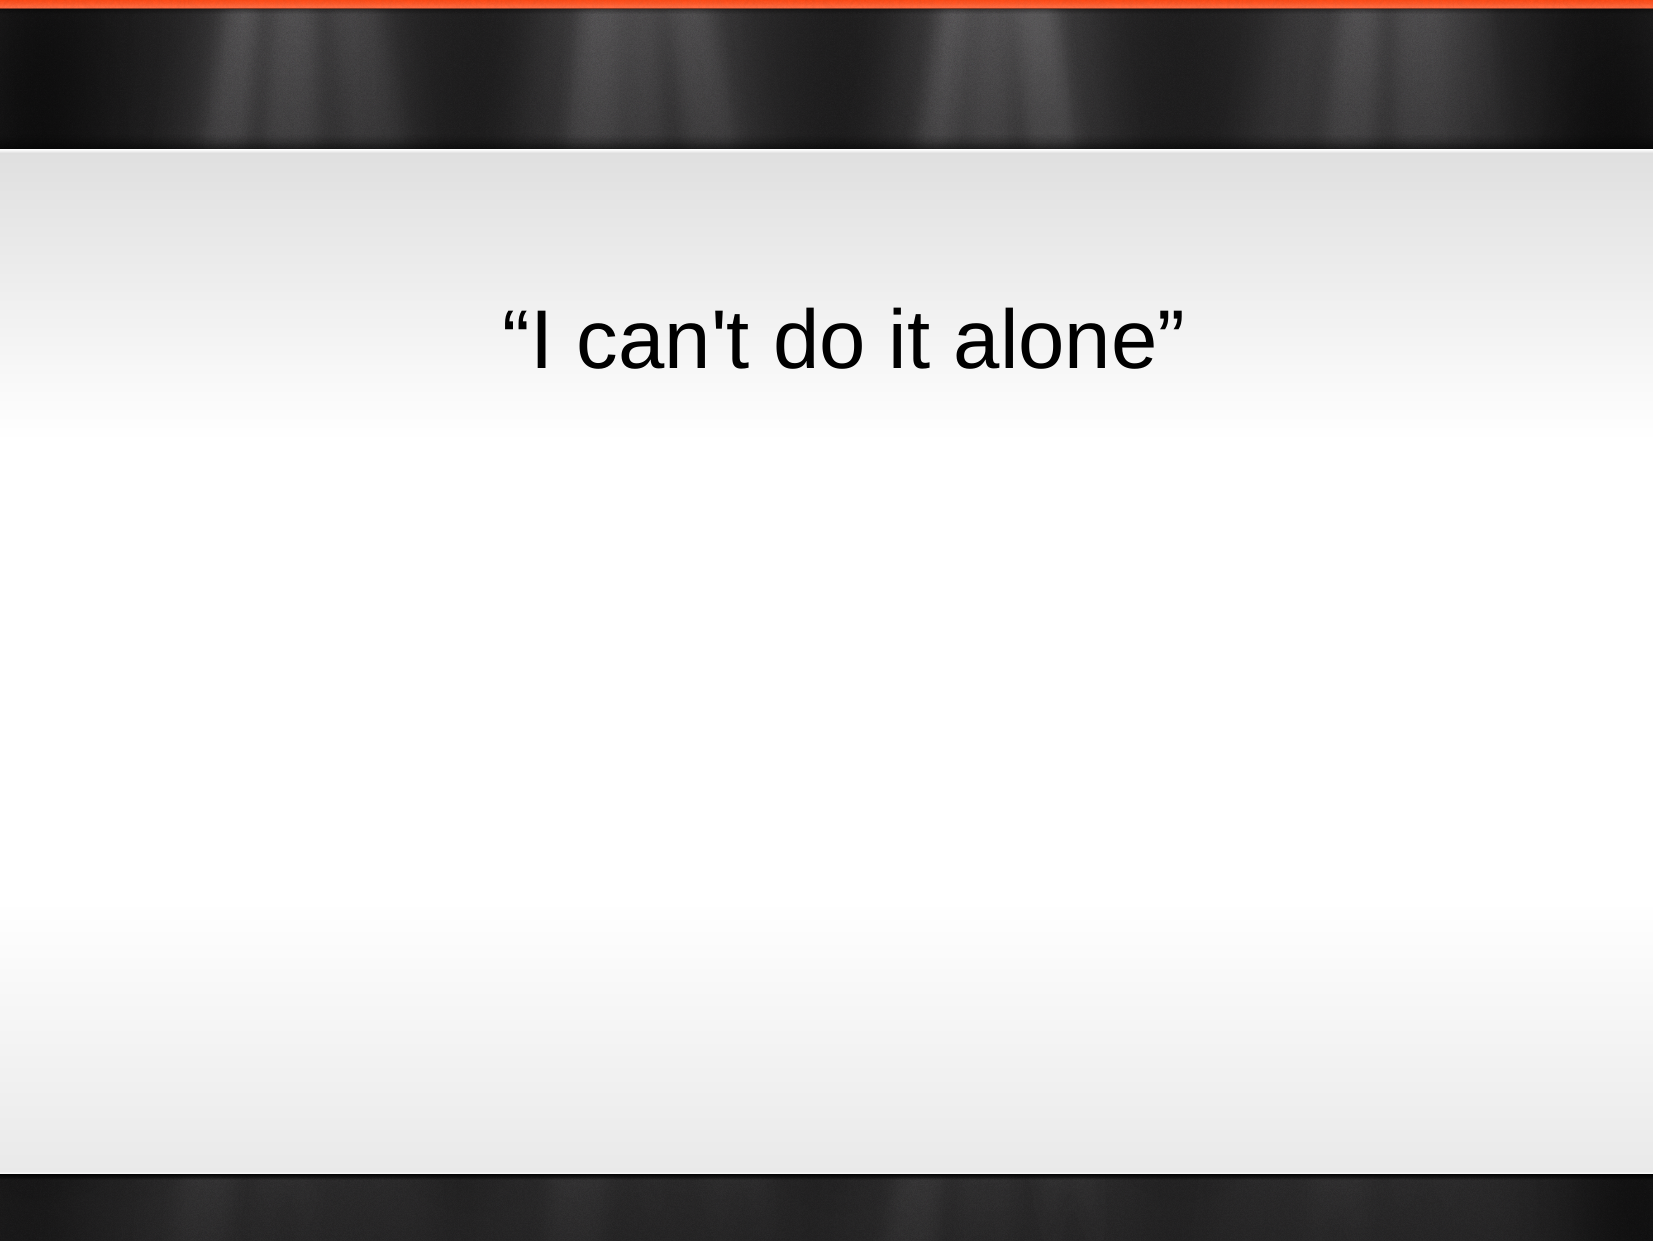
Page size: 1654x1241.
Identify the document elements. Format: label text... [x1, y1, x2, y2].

subtitle “I can't do it alone” [100, 6, 1588, 1125]
picture [0, 0, 1653, 1241]
